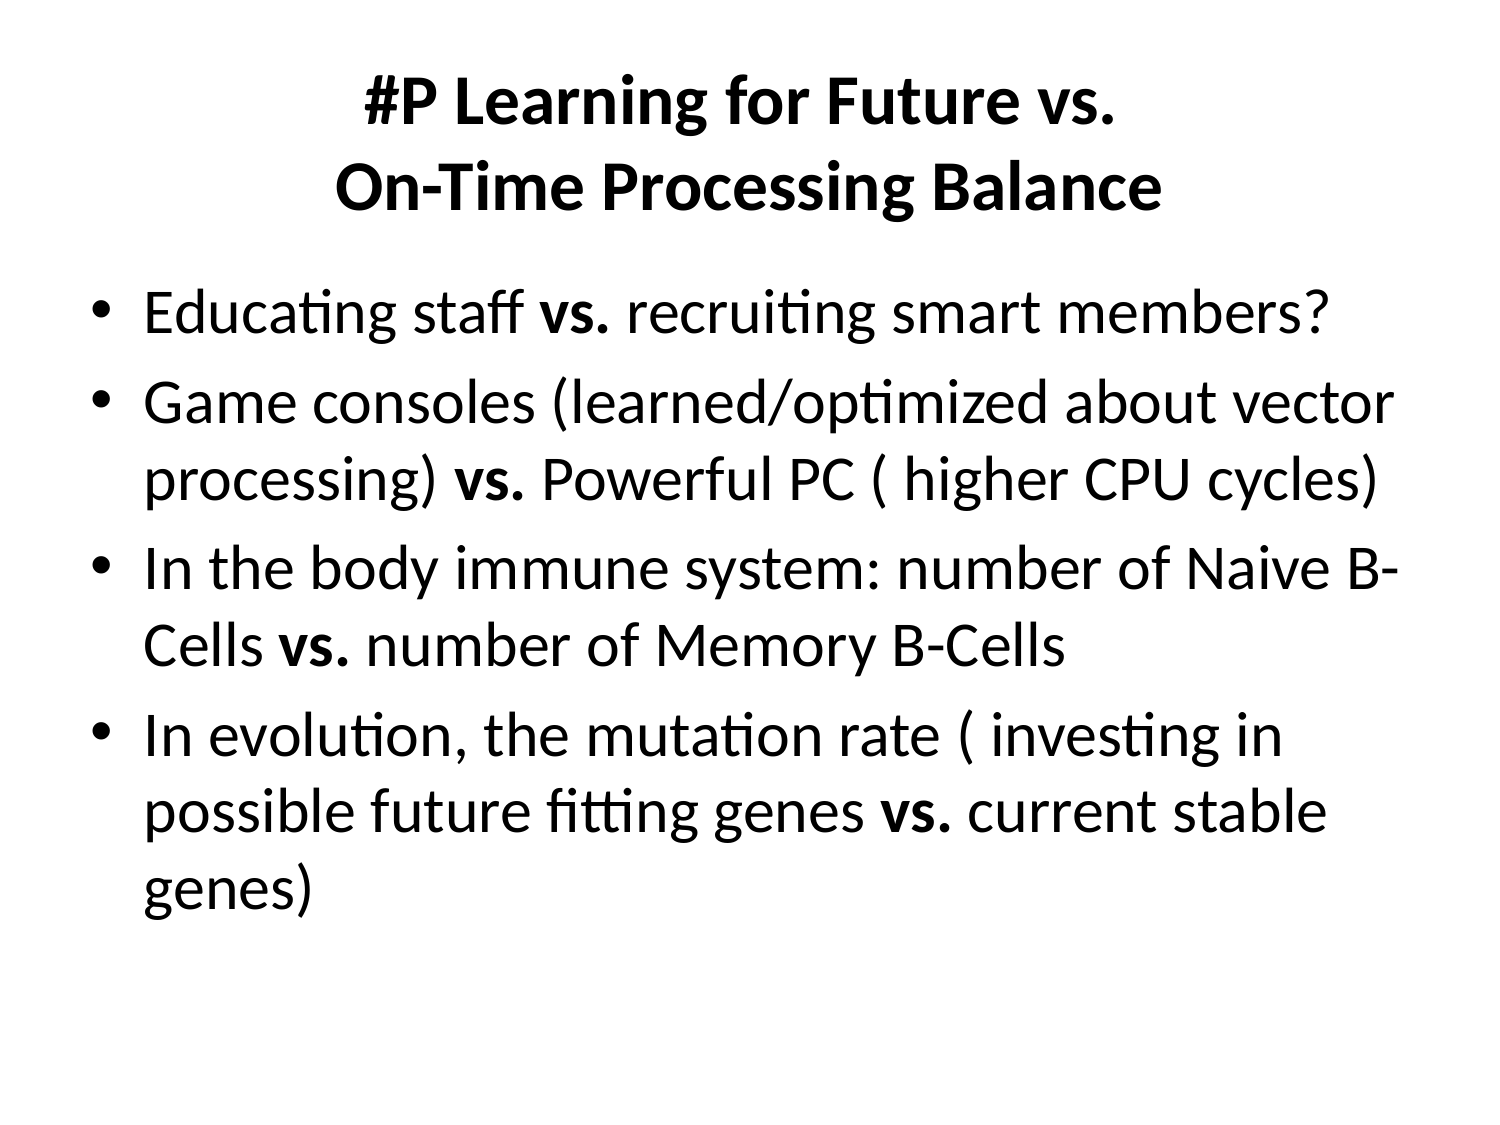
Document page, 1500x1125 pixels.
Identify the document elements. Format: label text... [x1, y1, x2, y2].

list Educating staff vs. recruiting smart members? Game consoles (learned/optimized about vector processing) vs. Powerful PC ( higher CPU cycles) In the body immune system: number of Naive B-Cells vs. number of Memory B-Cells In evolution, the mutation rate ( investing in possible future fitting genes vs. current stable genes) [75, 262, 1425, 1005]
title #P Learning for Future vs. On-Time Processing Balance [75, 45, 1425, 233]
